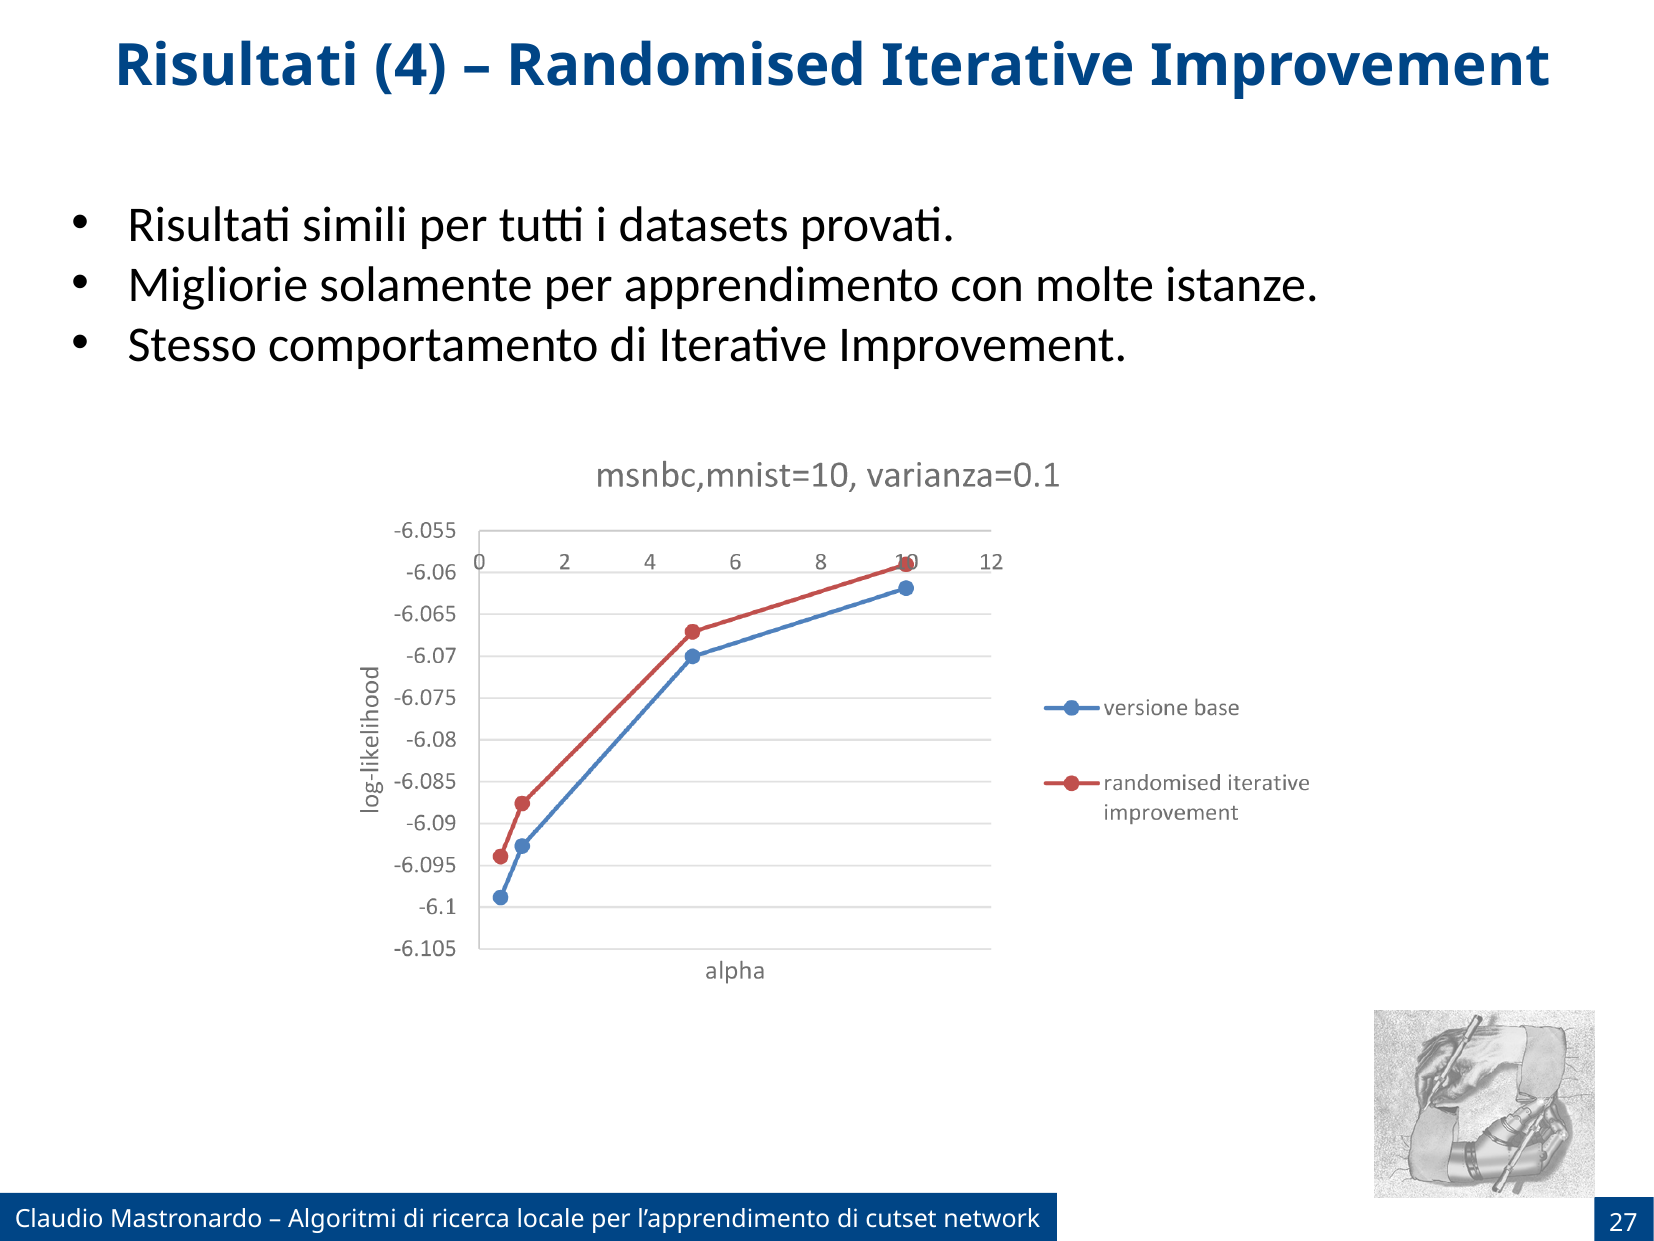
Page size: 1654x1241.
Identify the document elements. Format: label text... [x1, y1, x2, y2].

text_box Risultati simili per tutti i datasets provati. Migliorie solamente per apprendimento con molte istanze. Stesso comportamento di Iterative Improvement. [56, 183, 1625, 381]
title Risultati (4) – Randomised Iterative Improvement [41, 17, 1625, 107]
chart [351, 458, 1314, 994]
